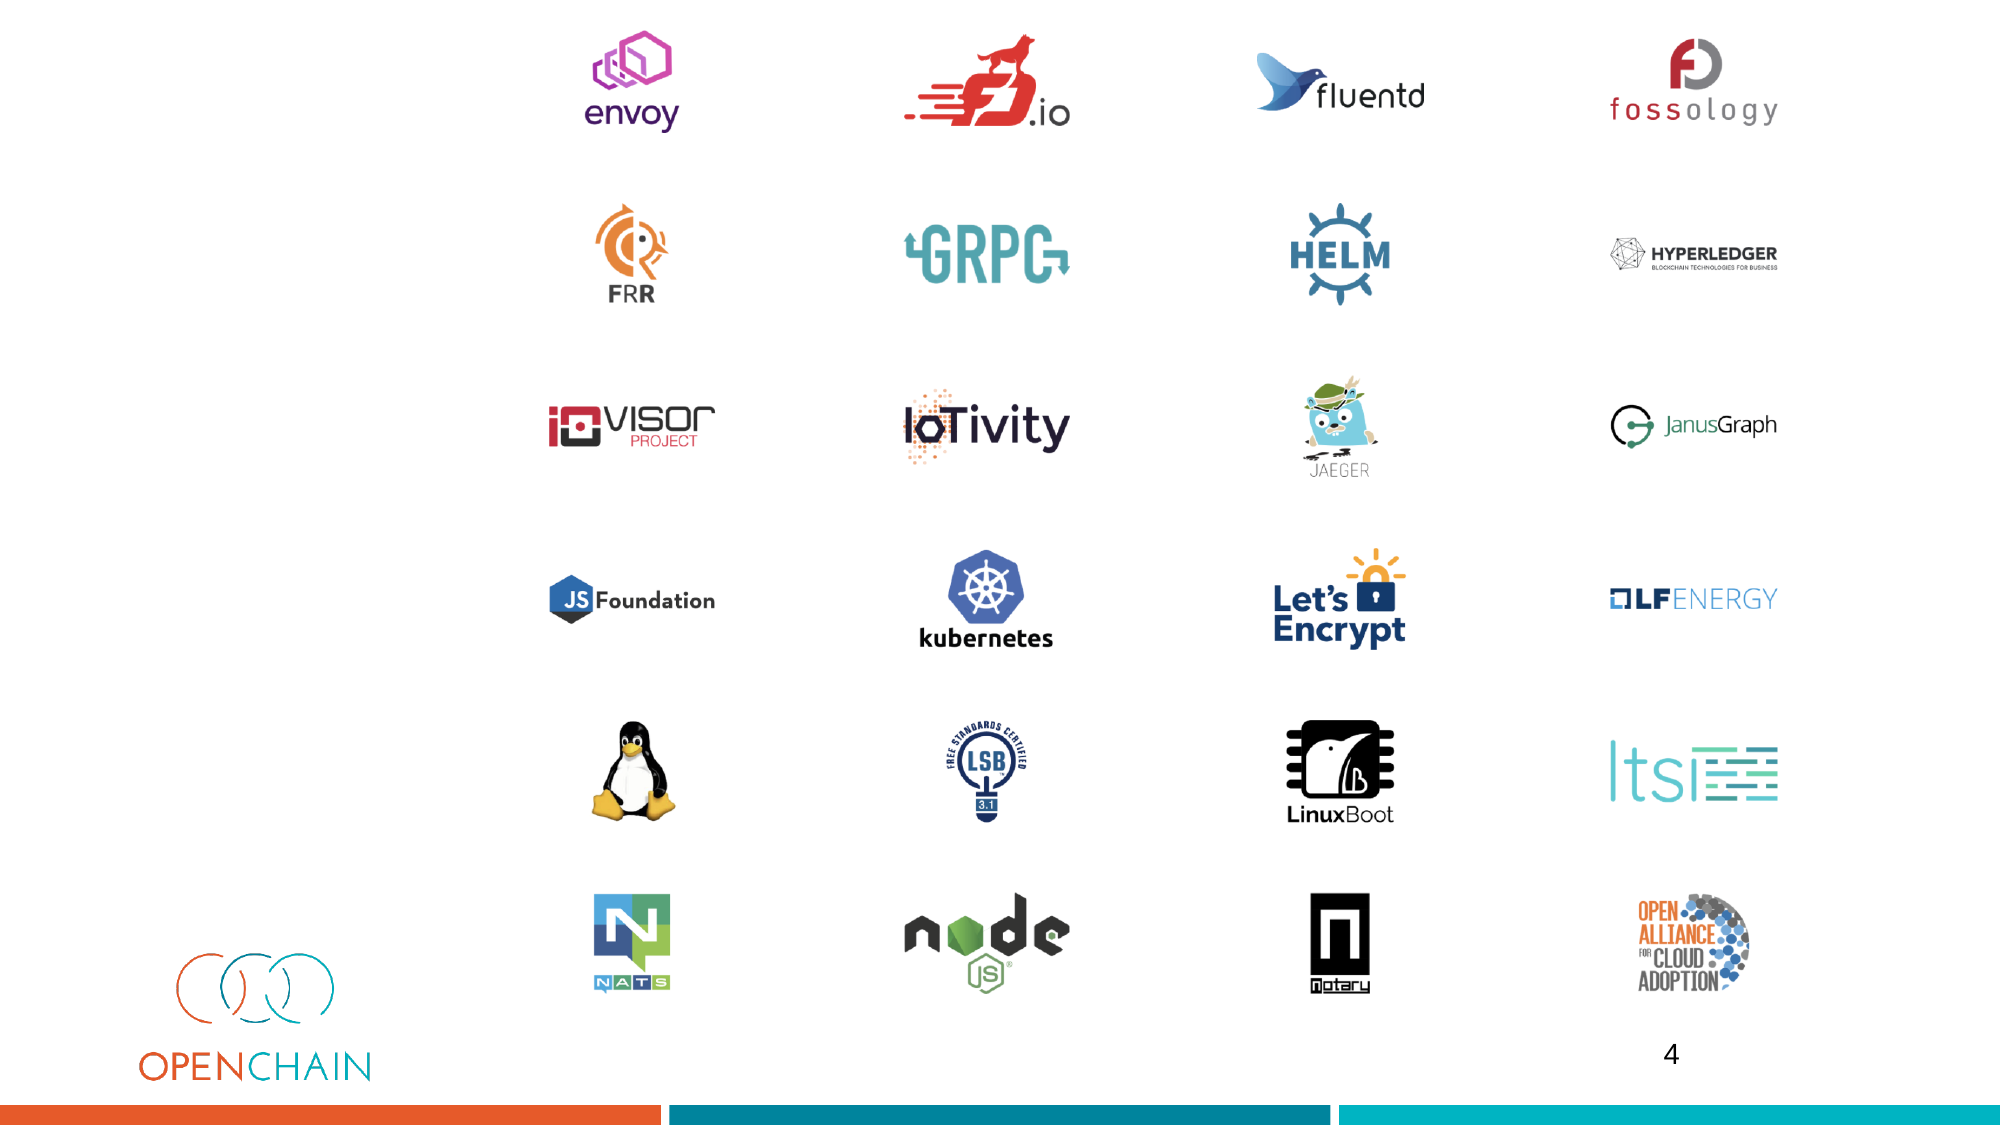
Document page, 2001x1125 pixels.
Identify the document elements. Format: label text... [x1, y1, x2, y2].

slide_number <number> [1648, 1022, 1863, 1083]
picture [524, 0, 1821, 1022]
picture [137, 951, 372, 1082]
